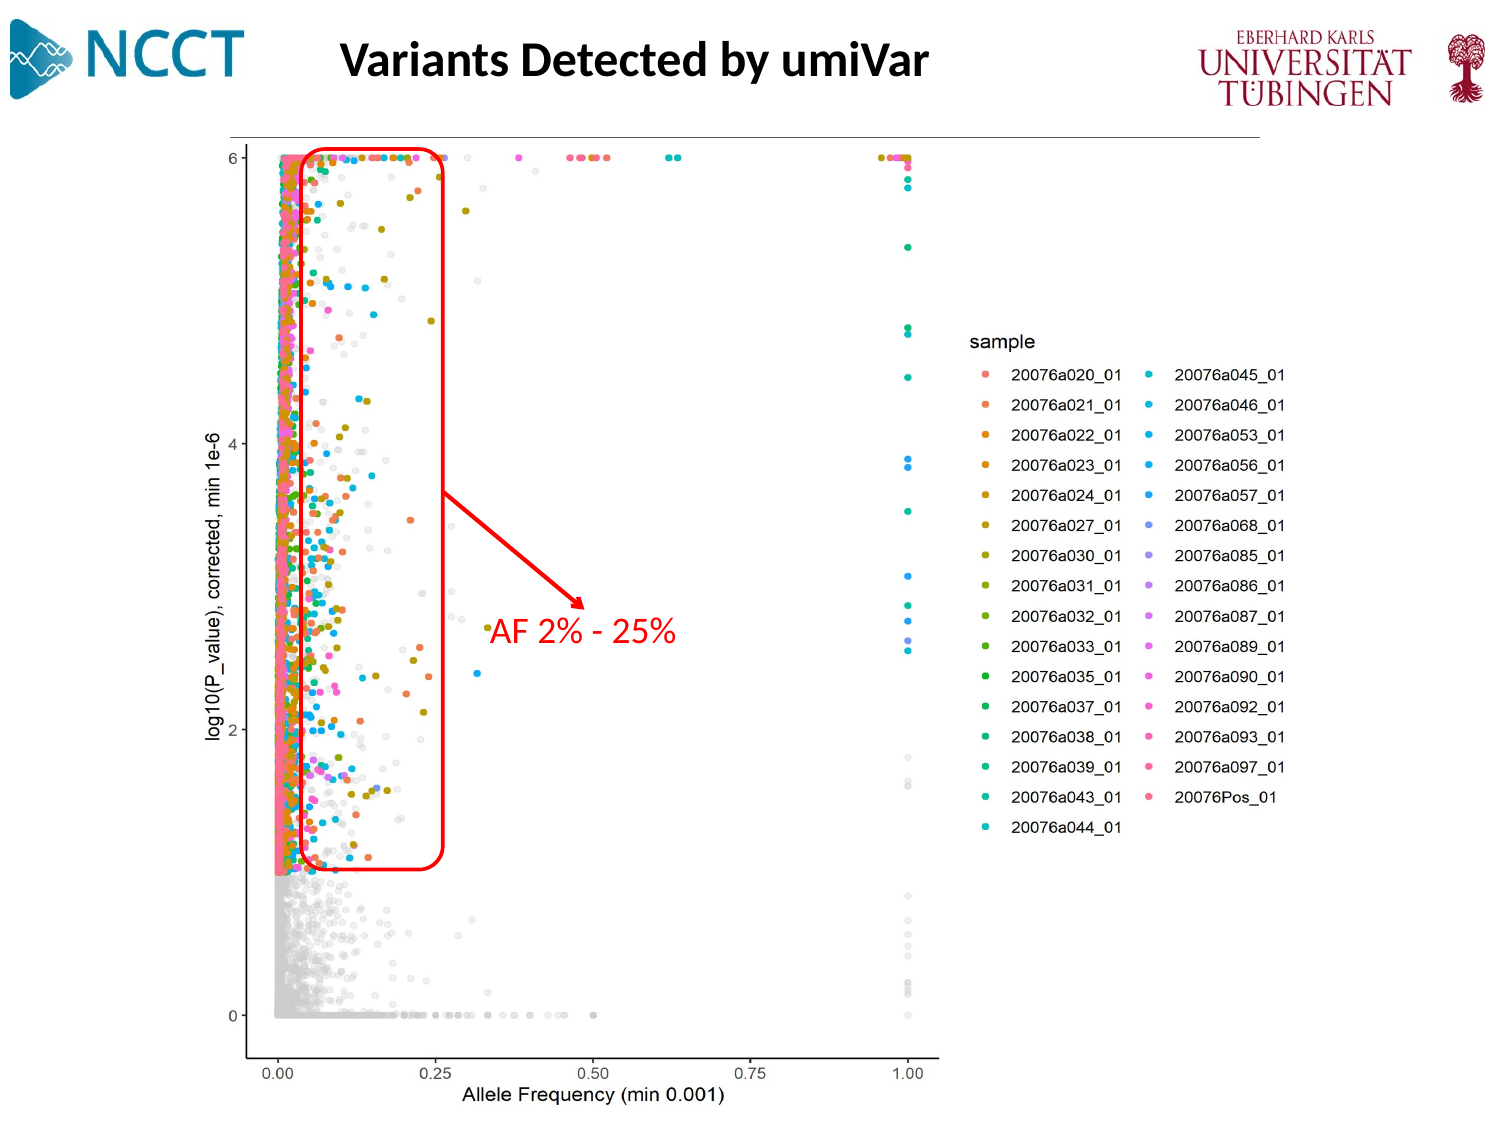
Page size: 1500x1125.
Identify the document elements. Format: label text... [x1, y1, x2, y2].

text_box AF 2% - 25% [490, 609, 777, 659]
picture [194, 144, 1306, 1114]
picture [10, 19, 245, 102]
text_box Variants Detected by umiVar [324, 19, 1117, 94]
picture [1198, 30, 1485, 106]
